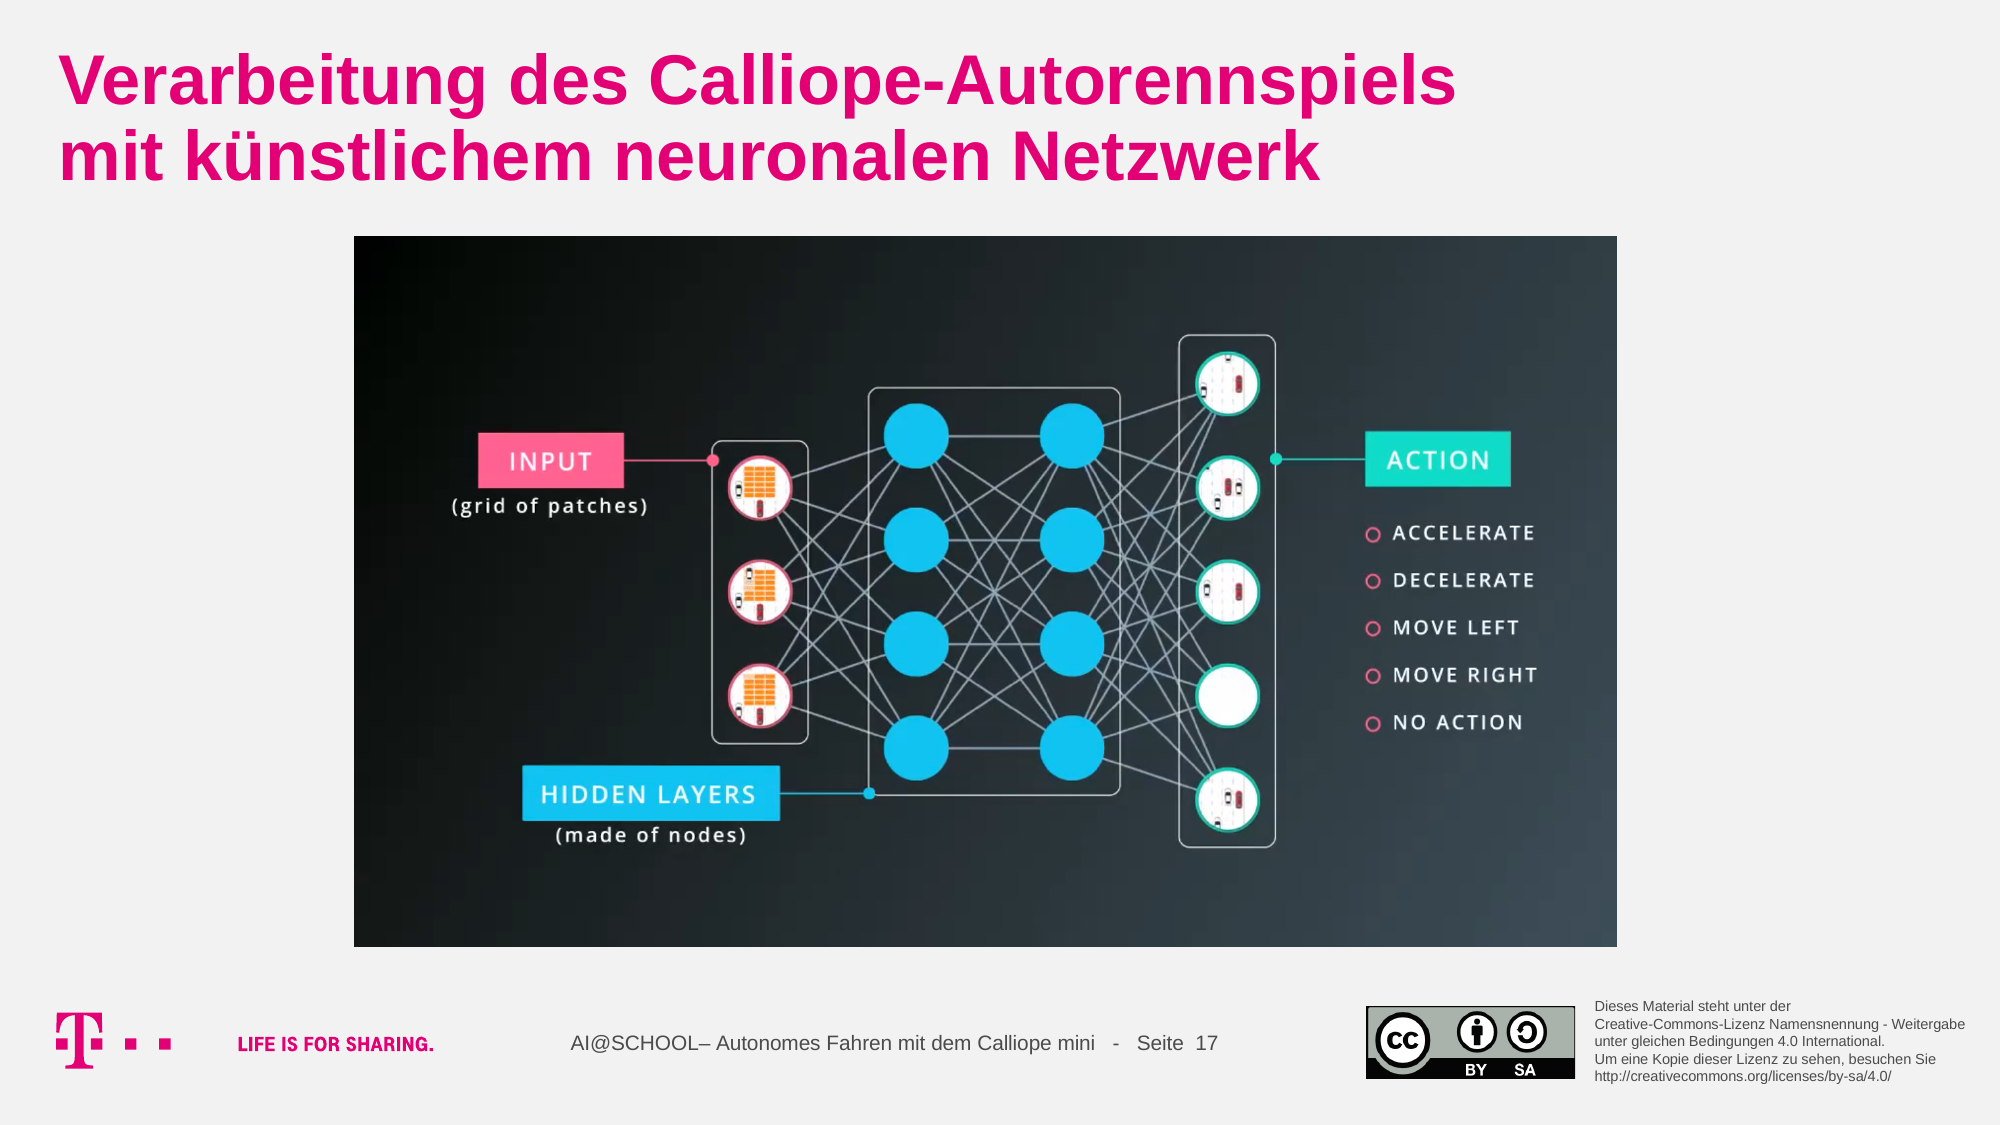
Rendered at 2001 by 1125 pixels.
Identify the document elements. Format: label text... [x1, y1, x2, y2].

picture [354, 236, 1617, 947]
title Verarbeitung des Calliope-Autorennspiels mit künstlichem neuronalen Netzwerk [0, 43, 1888, 132]
